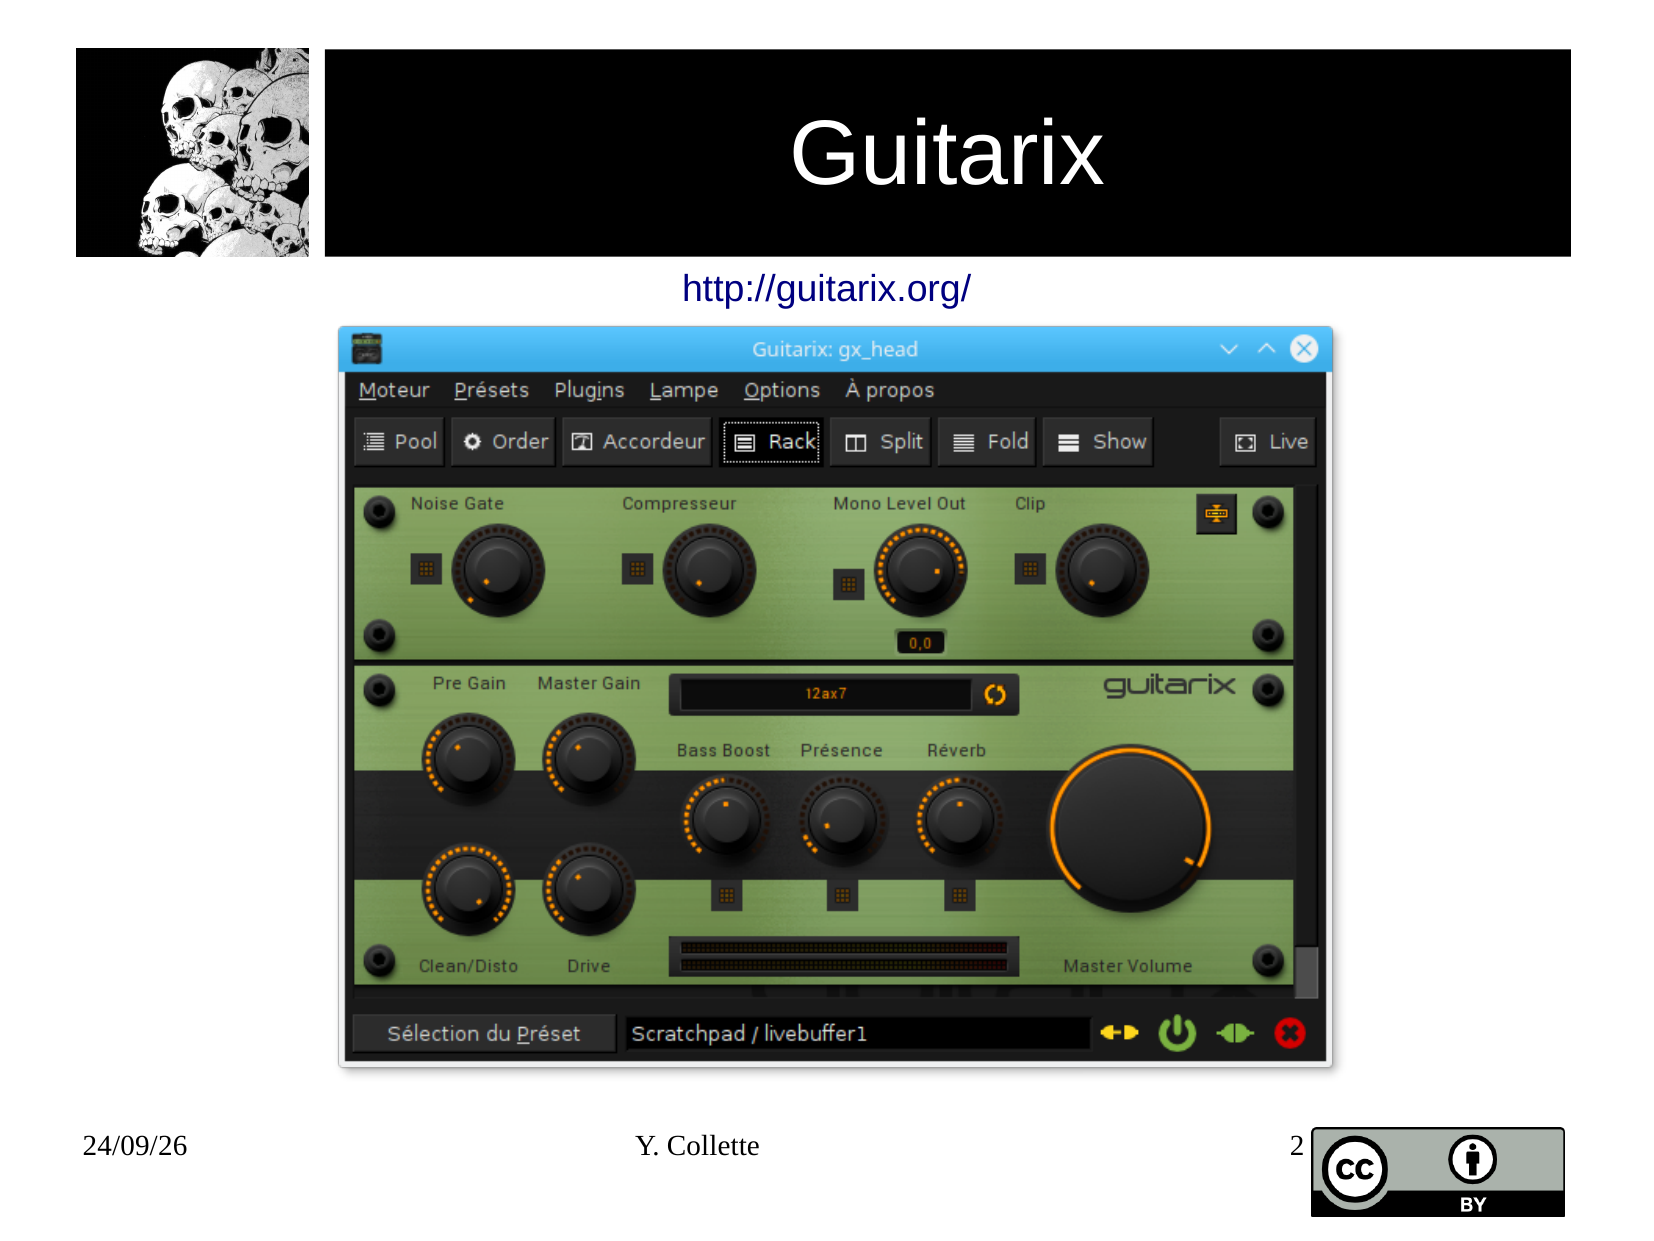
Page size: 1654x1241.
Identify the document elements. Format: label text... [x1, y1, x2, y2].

text_box http://guitarix.org/ [667, 259, 989, 316]
picture [76, 48, 309, 257]
title Guitarix [324, 49, 1571, 257]
picture [1311, 1127, 1565, 1217]
picture [328, 316, 1353, 1088]
